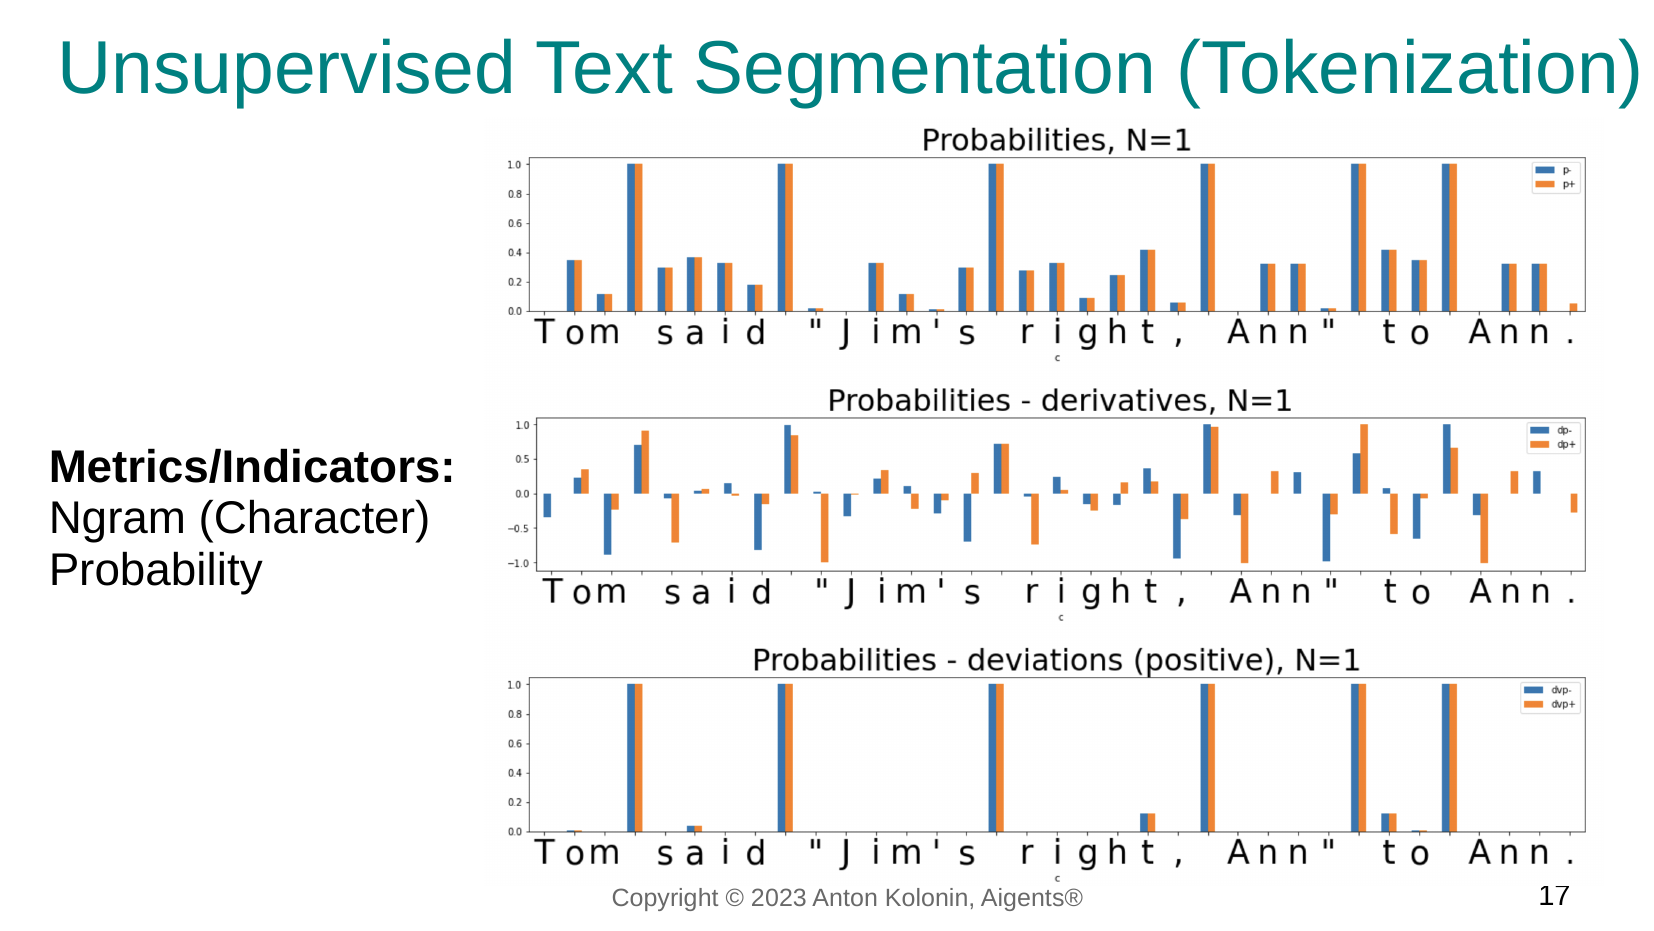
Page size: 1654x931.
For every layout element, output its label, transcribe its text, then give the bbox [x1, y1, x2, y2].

text_box Unsupervised Text Segmentation (Tokenization) [0, 0, 1653, 135]
text_box Metrics/Indicators: Ngram (Character) Probability [33, 433, 471, 650]
picture [484, 117, 1604, 886]
